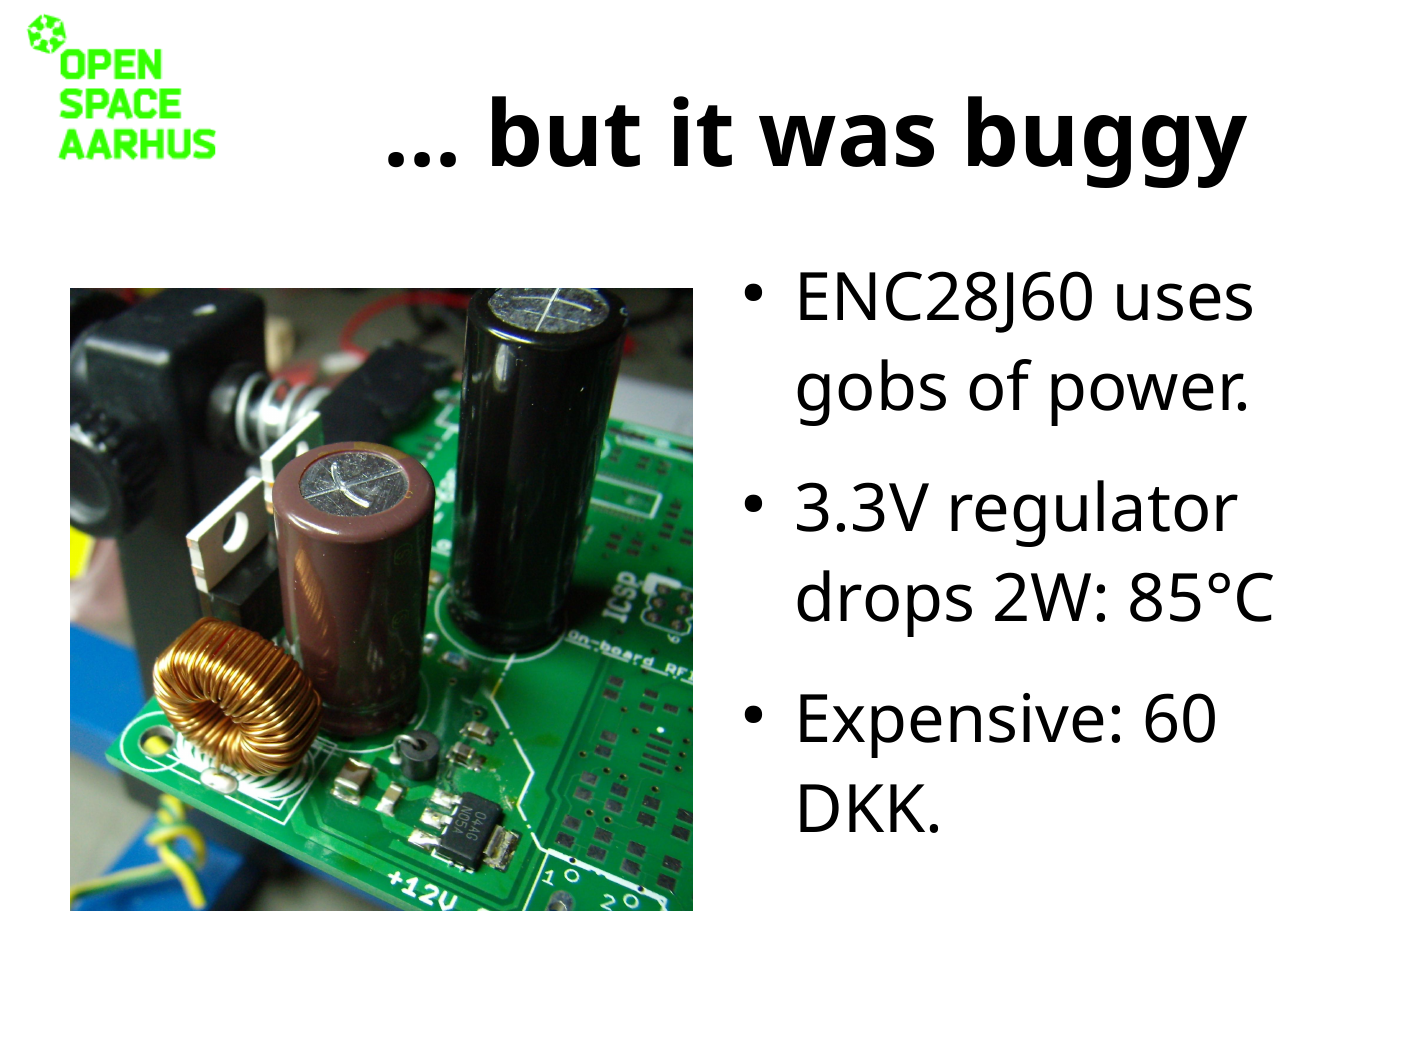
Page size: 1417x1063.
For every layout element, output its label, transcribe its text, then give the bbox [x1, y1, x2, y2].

list ENC28J60 uses gobs of power. 3.3V regulator drops 2W: 85°C Expensive: 60 DKK. [724, 248, 1347, 950]
title ... but it was buggy [286, 49, 1346, 213]
picture [0, 0, 344, 188]
picture [70, 288, 693, 911]
